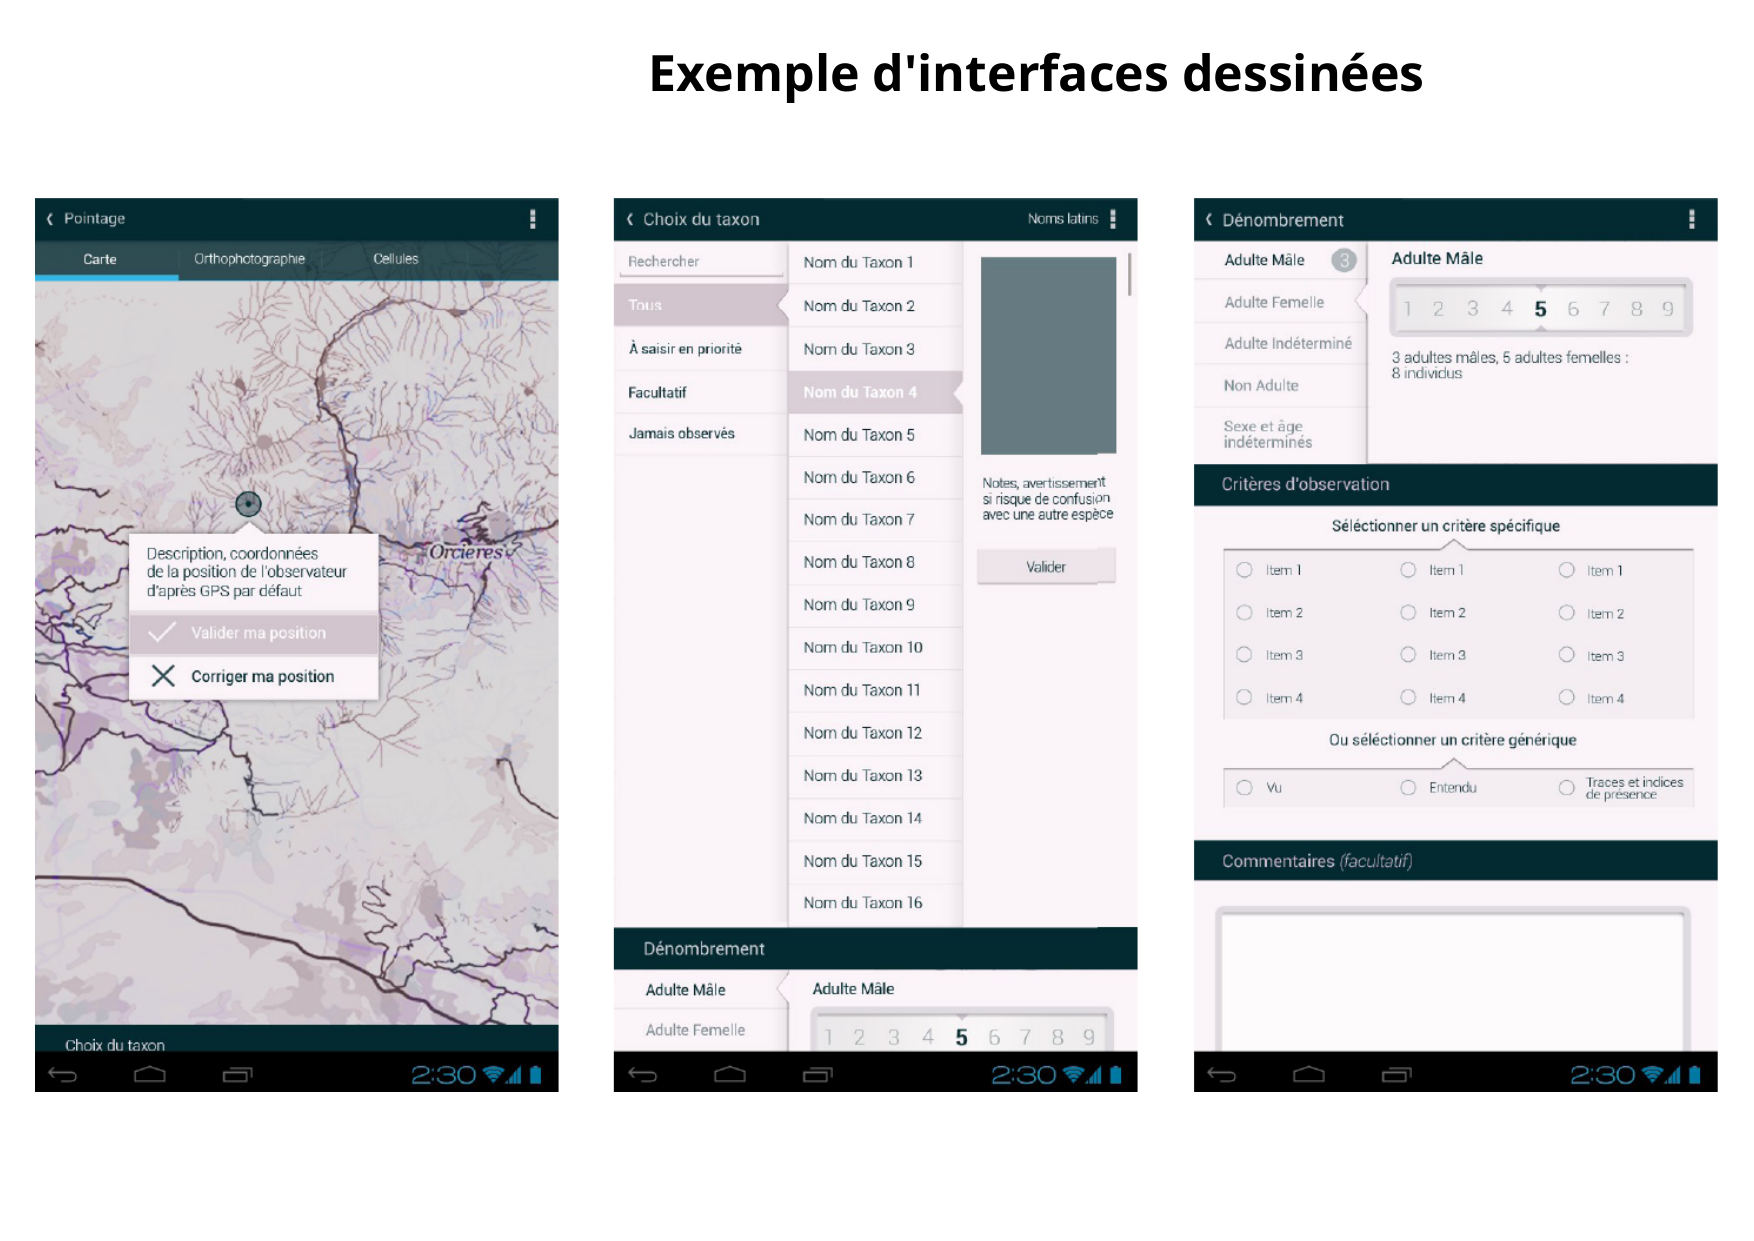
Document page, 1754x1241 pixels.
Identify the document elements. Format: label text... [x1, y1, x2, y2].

picture [35, 197, 1719, 1092]
text_box Exemple d'interfaces dessinées [634, 30, 1120, 103]
